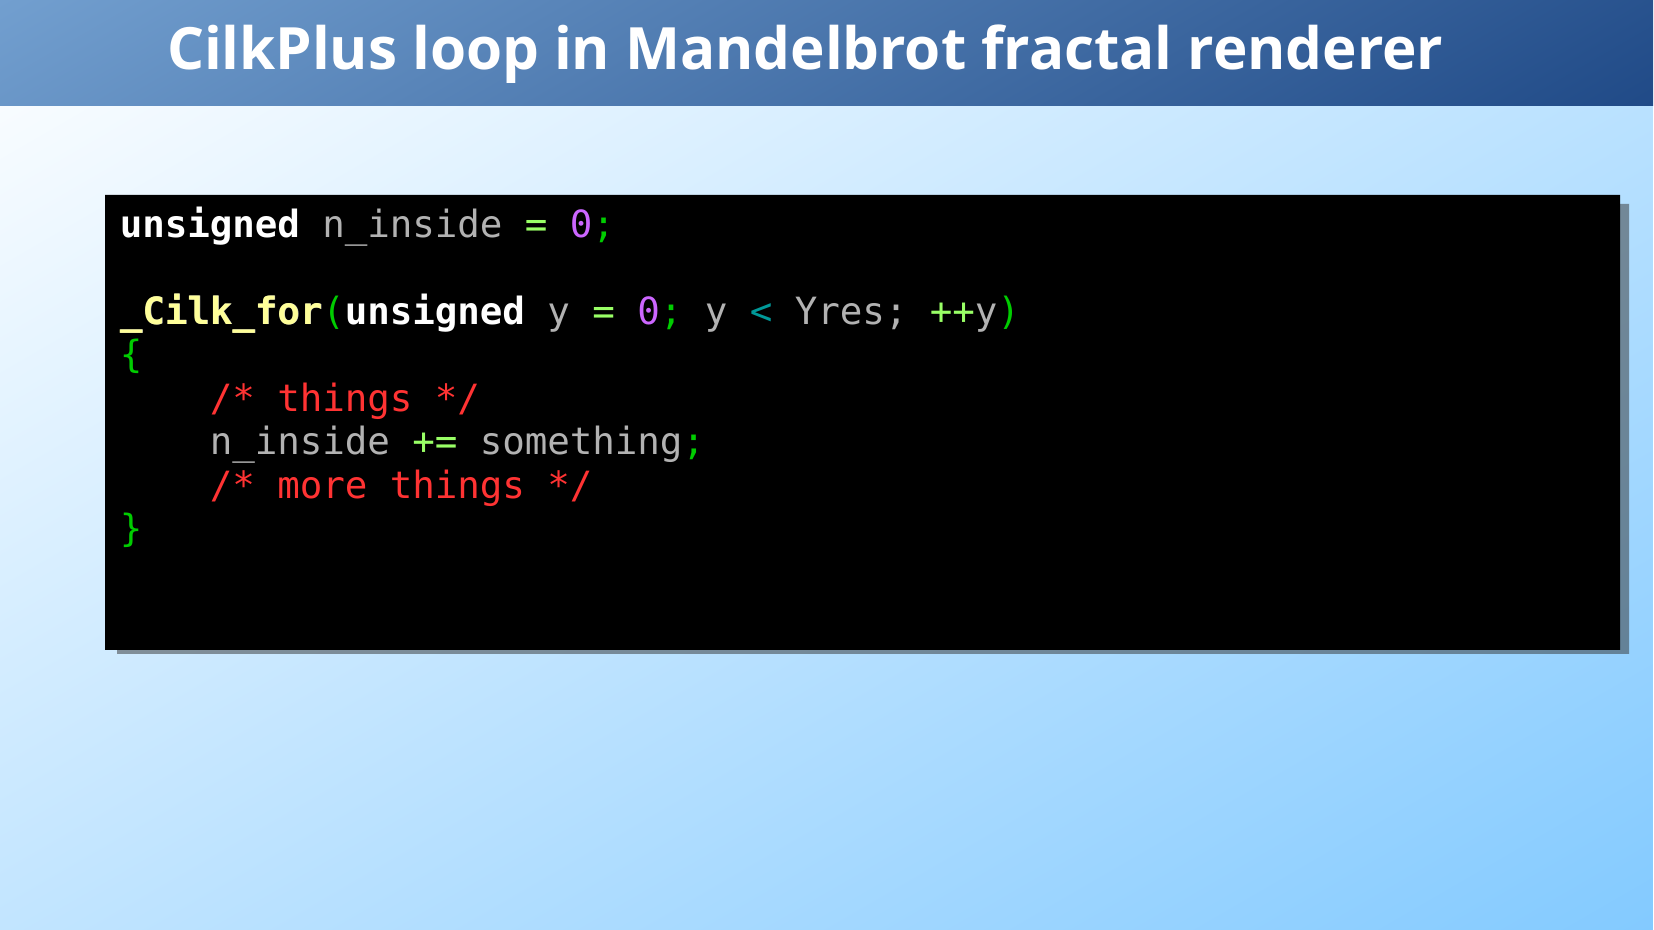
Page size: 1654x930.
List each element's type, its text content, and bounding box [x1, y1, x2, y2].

text_box unsigned n_inside = 0; _Cilk_for(unsigned y = 0; y < Yres; ++y) { /* things */ n_inside += something; /* more things */ } [105, 194, 1621, 650]
text_box CilkPlus loop in Mandelbrot fractal renderer [0, 0, 1653, 106]
text_box [117, 203, 1630, 654]
